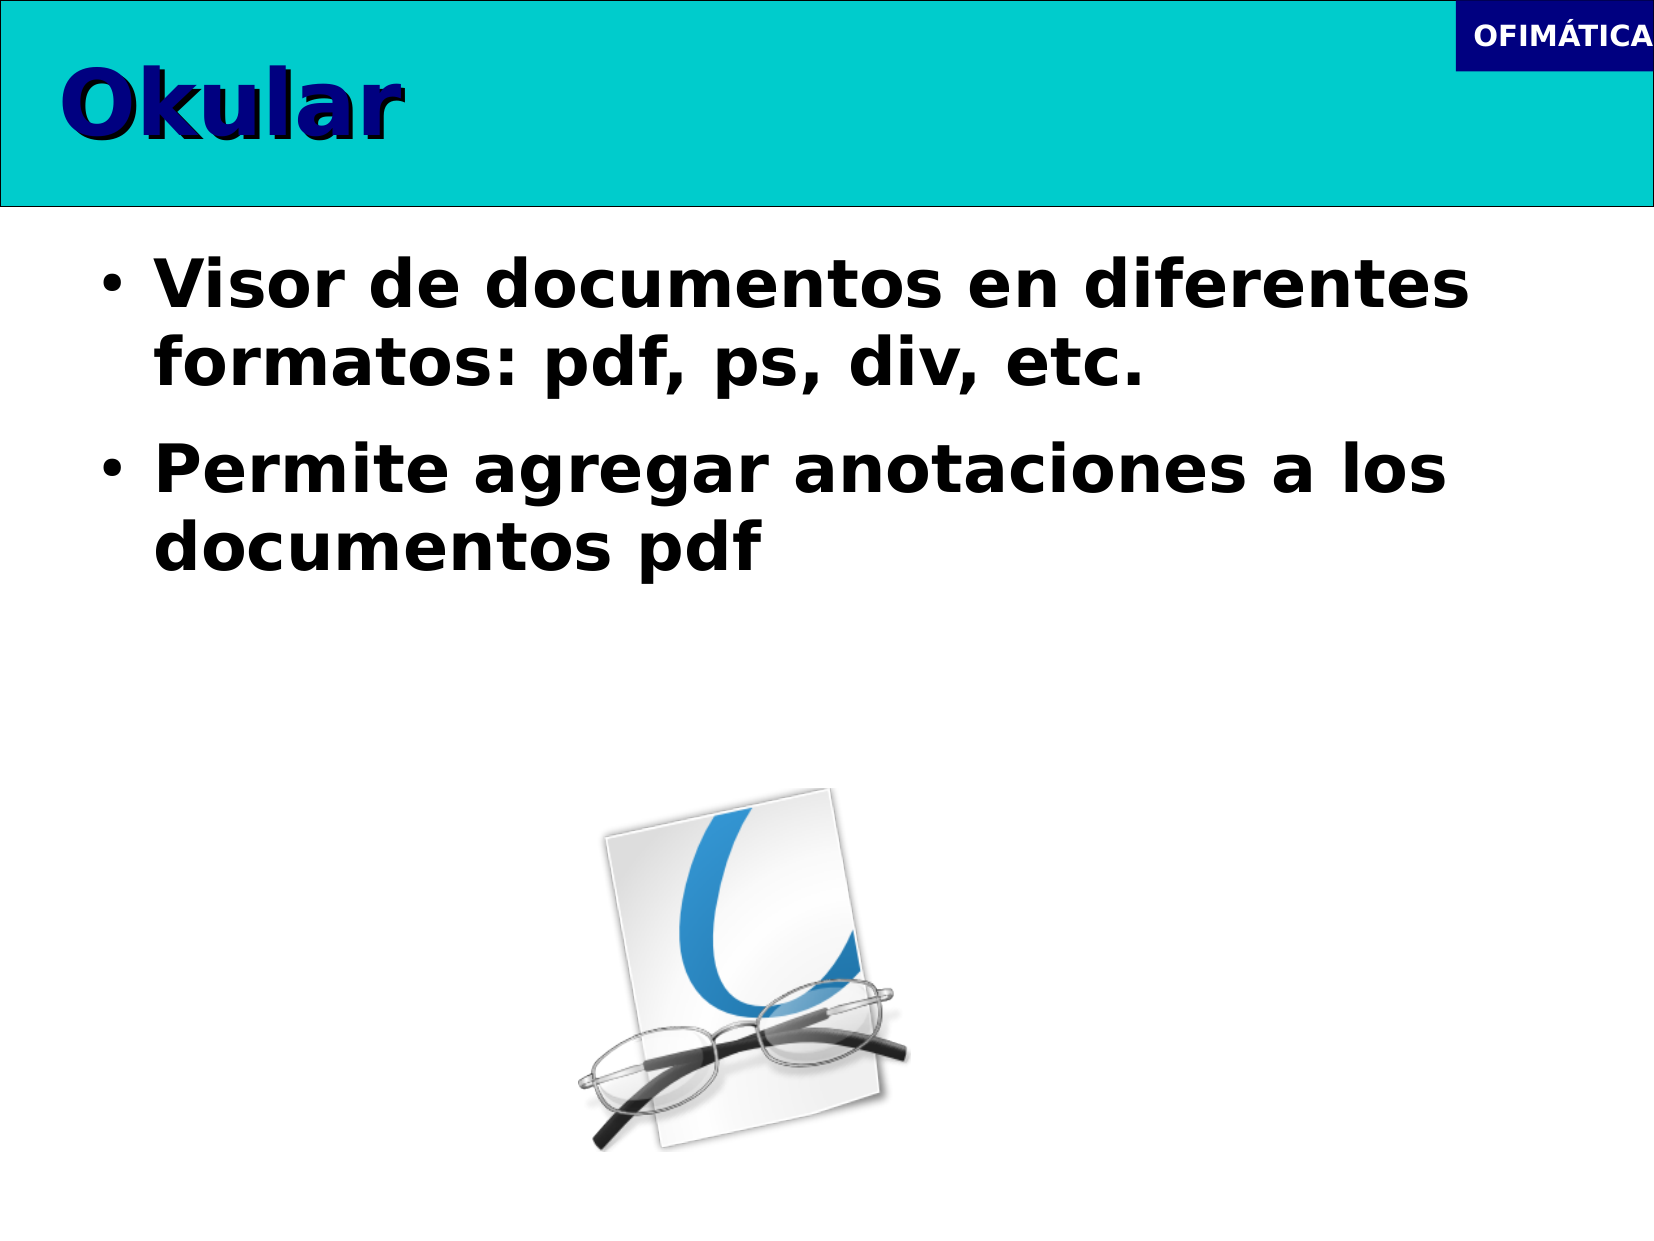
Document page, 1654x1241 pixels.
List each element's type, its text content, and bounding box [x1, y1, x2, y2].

title Okular [59, 22, 1654, 185]
text_box OFIMÁTICA [1455, 0, 1654, 72]
picture [578, 788, 911, 1152]
list Visor de documentos en diferentes formatos: pdf, ps, div, etc. Permite agregar anotaciones a los documentos pdf [82, 245, 1571, 1094]
